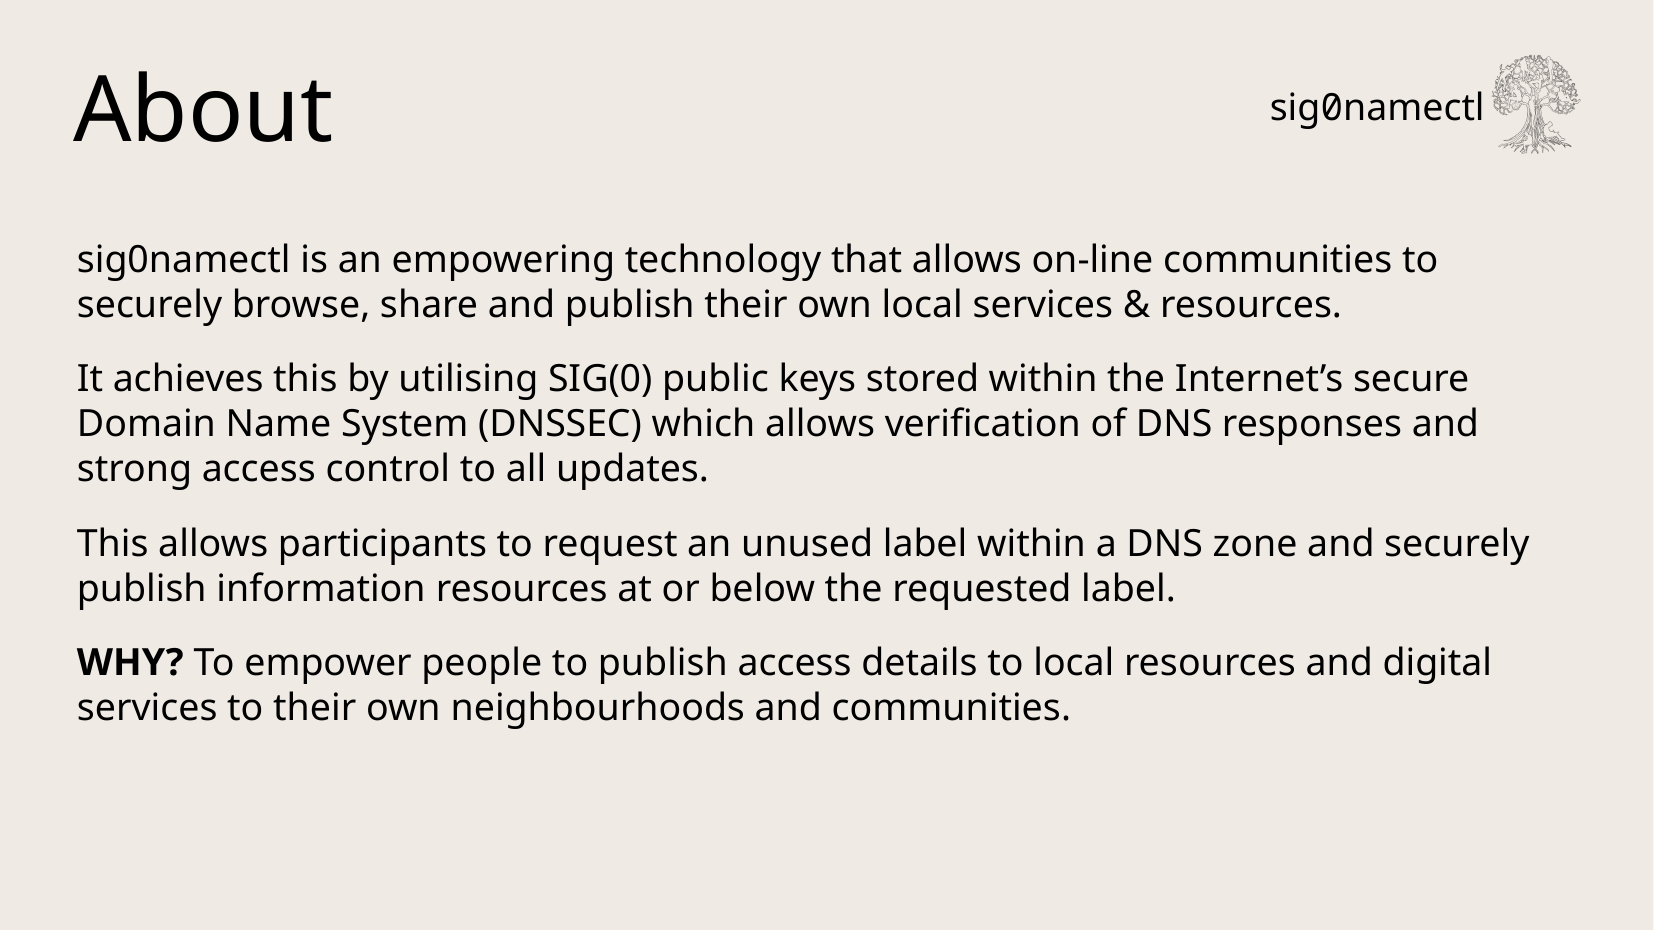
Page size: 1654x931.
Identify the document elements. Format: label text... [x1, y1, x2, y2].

picture [1489, 47, 1582, 160]
title sig0namectl [1269, 56, 1485, 156]
list sig0namectl is an empowering technology that allows on-line communities to securely browse, share and publish their own local services & resources. It achieves this by utilising SIG(0) public keys stored within the Internet’s secure Domain Name System (DNSSEC) which allows verification of DNS responses and strong access control to all updates. This allows participants to request an unused label within a DNS zone and securely publish information resources at or below the requested label. WHY? To empower people to publish access details to local resources and digital services to their own neighbourhoods and communities. [76, 234, 1575, 818]
title About [73, 46, 1562, 166]
